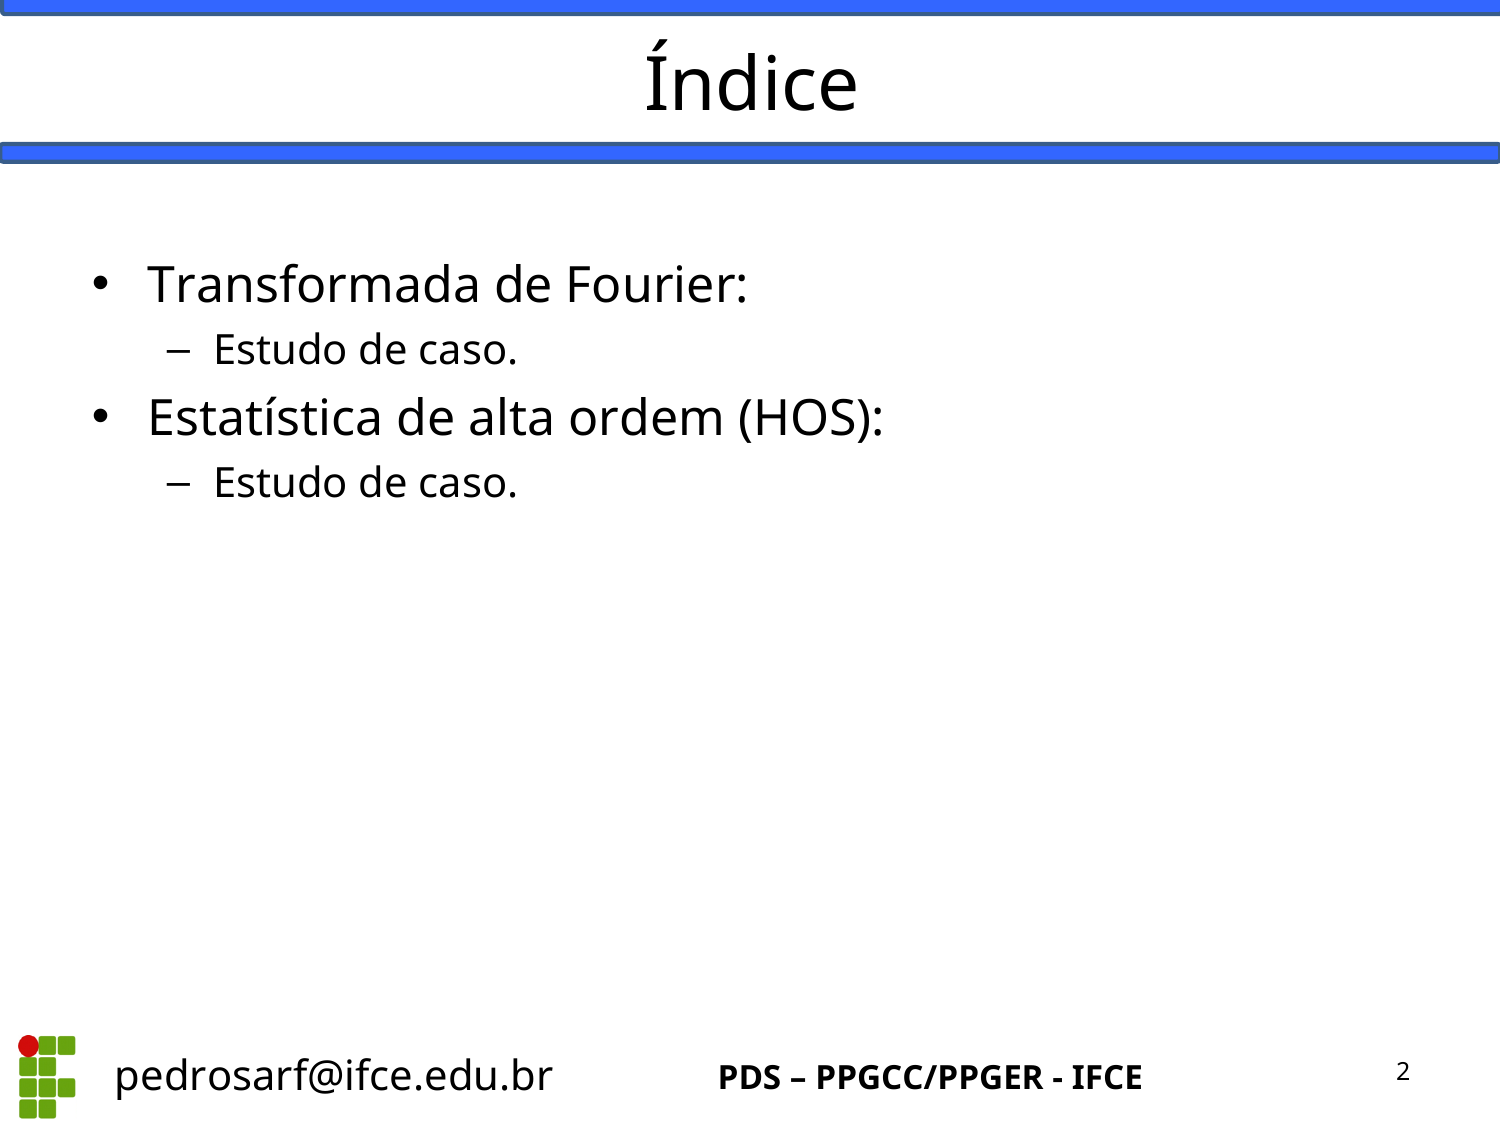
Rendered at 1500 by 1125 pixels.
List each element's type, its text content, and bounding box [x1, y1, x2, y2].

picture [17, 1034, 77, 1120]
text_box Índice [76, 26, 1427, 134]
text_box <número> [1074, 1042, 1426, 1103]
text_box Transformada de Fourier: Estudo de caso. Estatística de alta ordem (HOS): Estudo de caso. [76, 172, 1424, 1024]
